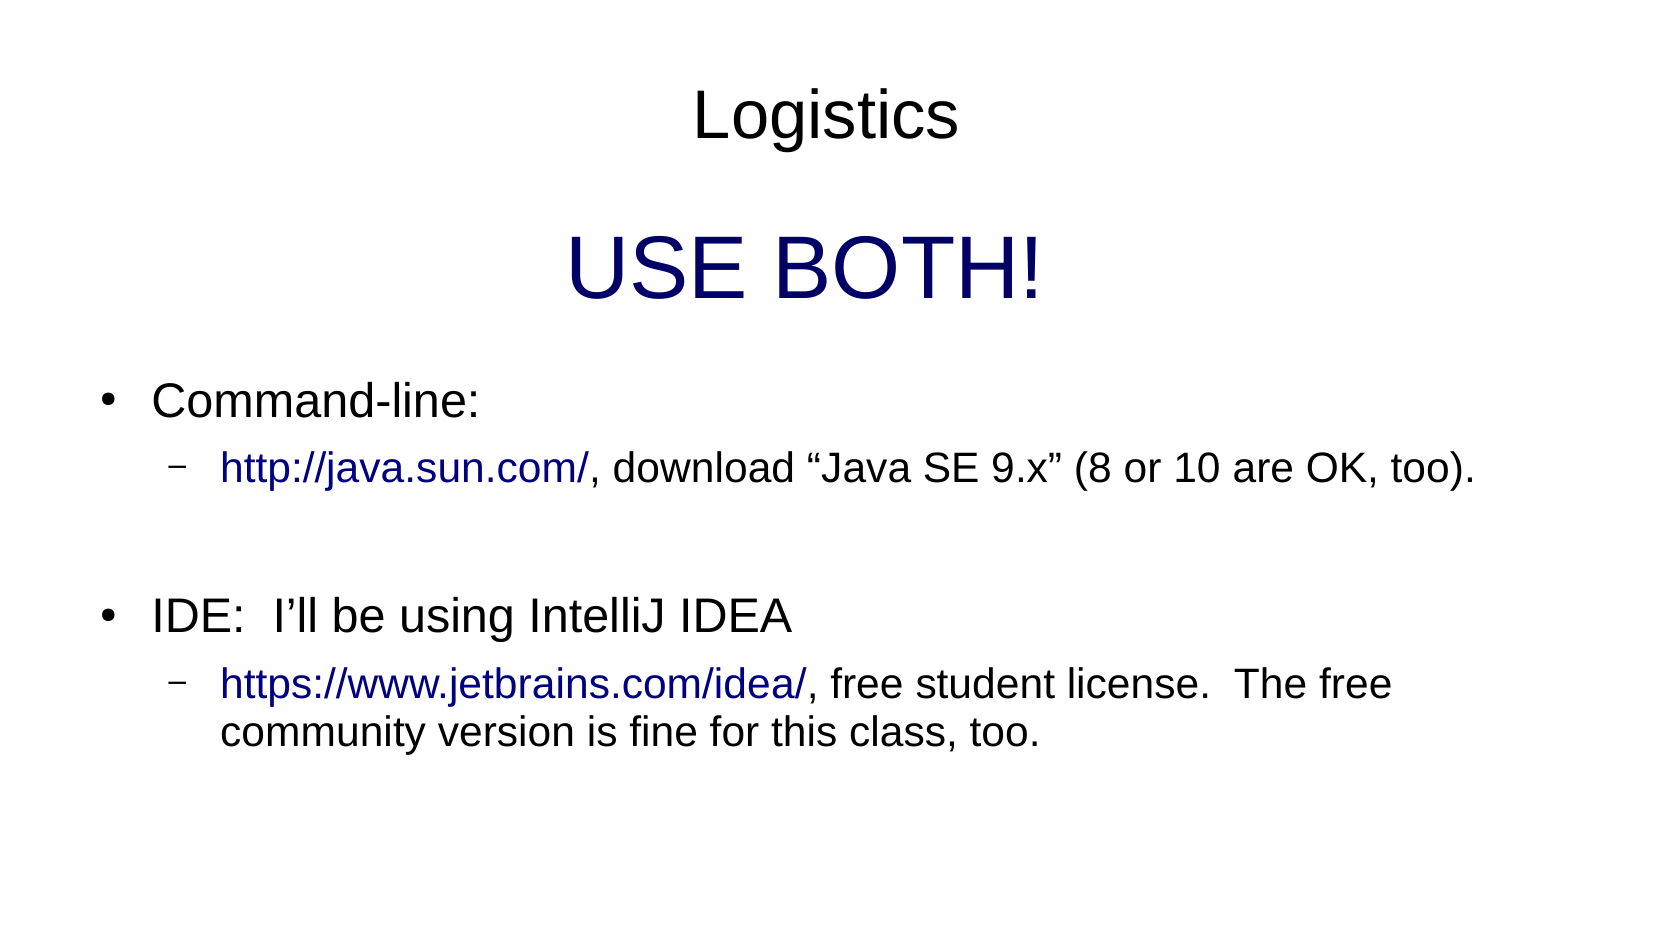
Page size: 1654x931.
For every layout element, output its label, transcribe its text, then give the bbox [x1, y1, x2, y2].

list USE BOTH! Command-line: http://java.sun.com/, download “Java SE 9.x” (8 or 10 are OK, too). IDE: I’ll be using IntelliJ IDEA https://www.jetbrains.com/idea/, free student license. The free community version is fine for this class, too. [82, 217, 1571, 758]
title Logistics [82, 37, 1571, 193]
